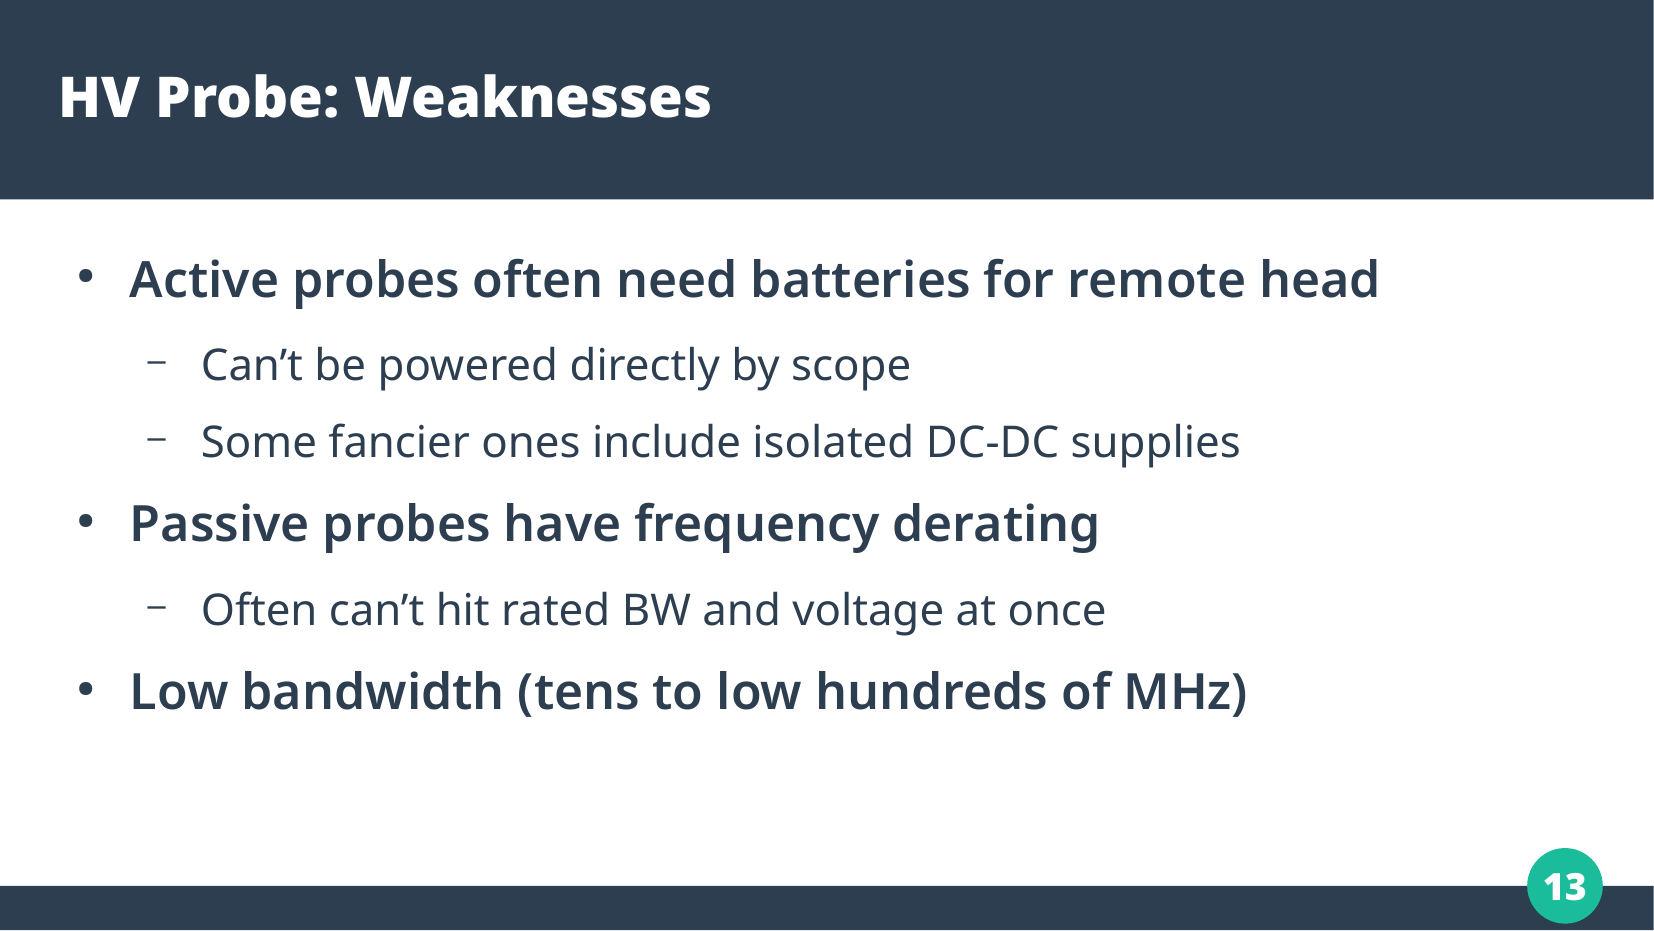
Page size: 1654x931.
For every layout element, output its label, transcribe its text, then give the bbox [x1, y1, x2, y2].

list Active probes often need batteries for remote head Can’t be powered directly by scope Some fancier ones include isolated DC-DC supplies Passive probes have frequency derating Often can’t hit rated BW and voltage at once Low bandwidth (tens to low hundreds of MHz) [59, 243, 1595, 864]
title HV Probe: Weaknesses [59, 37, 1595, 155]
